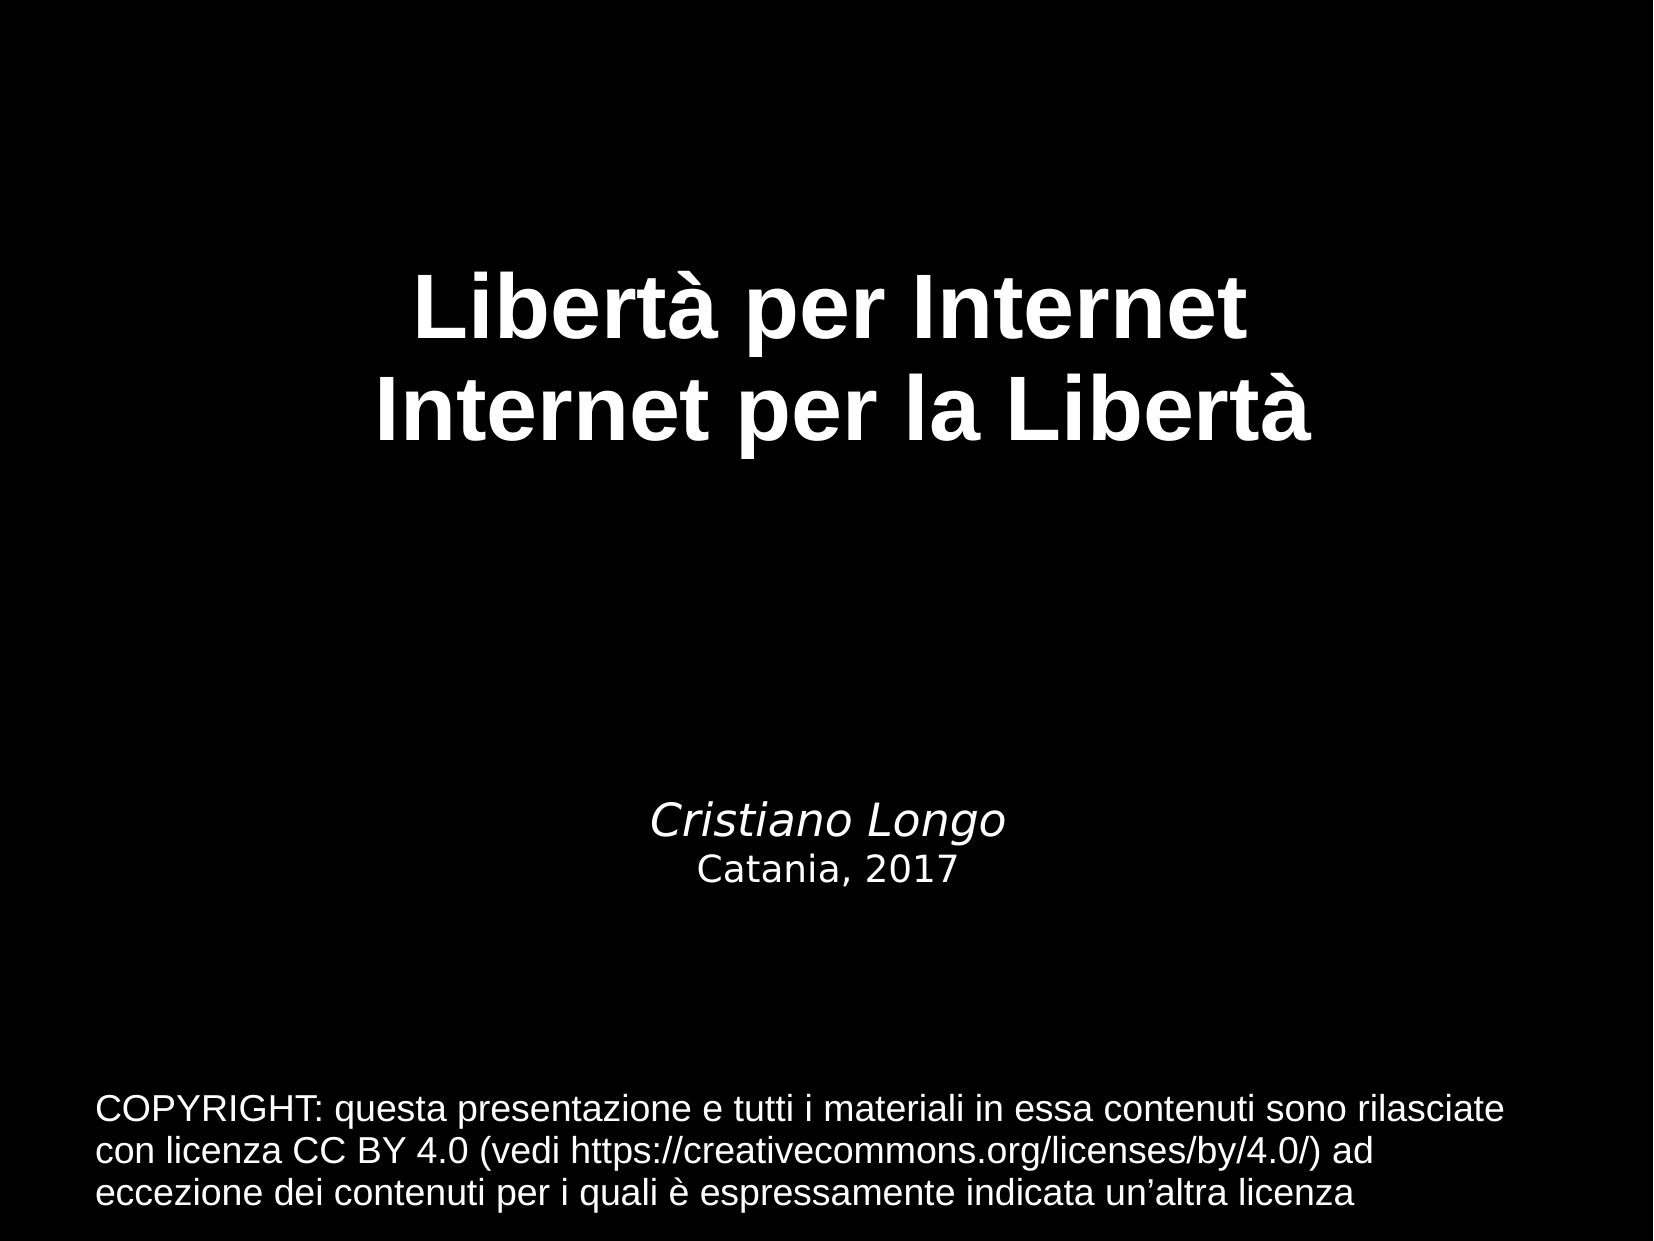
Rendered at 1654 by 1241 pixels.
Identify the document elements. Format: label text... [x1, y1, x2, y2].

title Cristiano Longo Catania, 2017 [74, 740, 1582, 946]
title Libertà per Internet Internet per la Libertà [82, 255, 1605, 461]
text_box COPYRIGHT: questa presentazione e tutti i materiali in essa contenuti sono rilasciate con licenza CC BY 4.0 (vedi https://creativecommons.org/licenses/by/4.0/) ad eccezione dei contenuti per i quali è espressamente indicata un’altra licenza [80, 1080, 1560, 1241]
